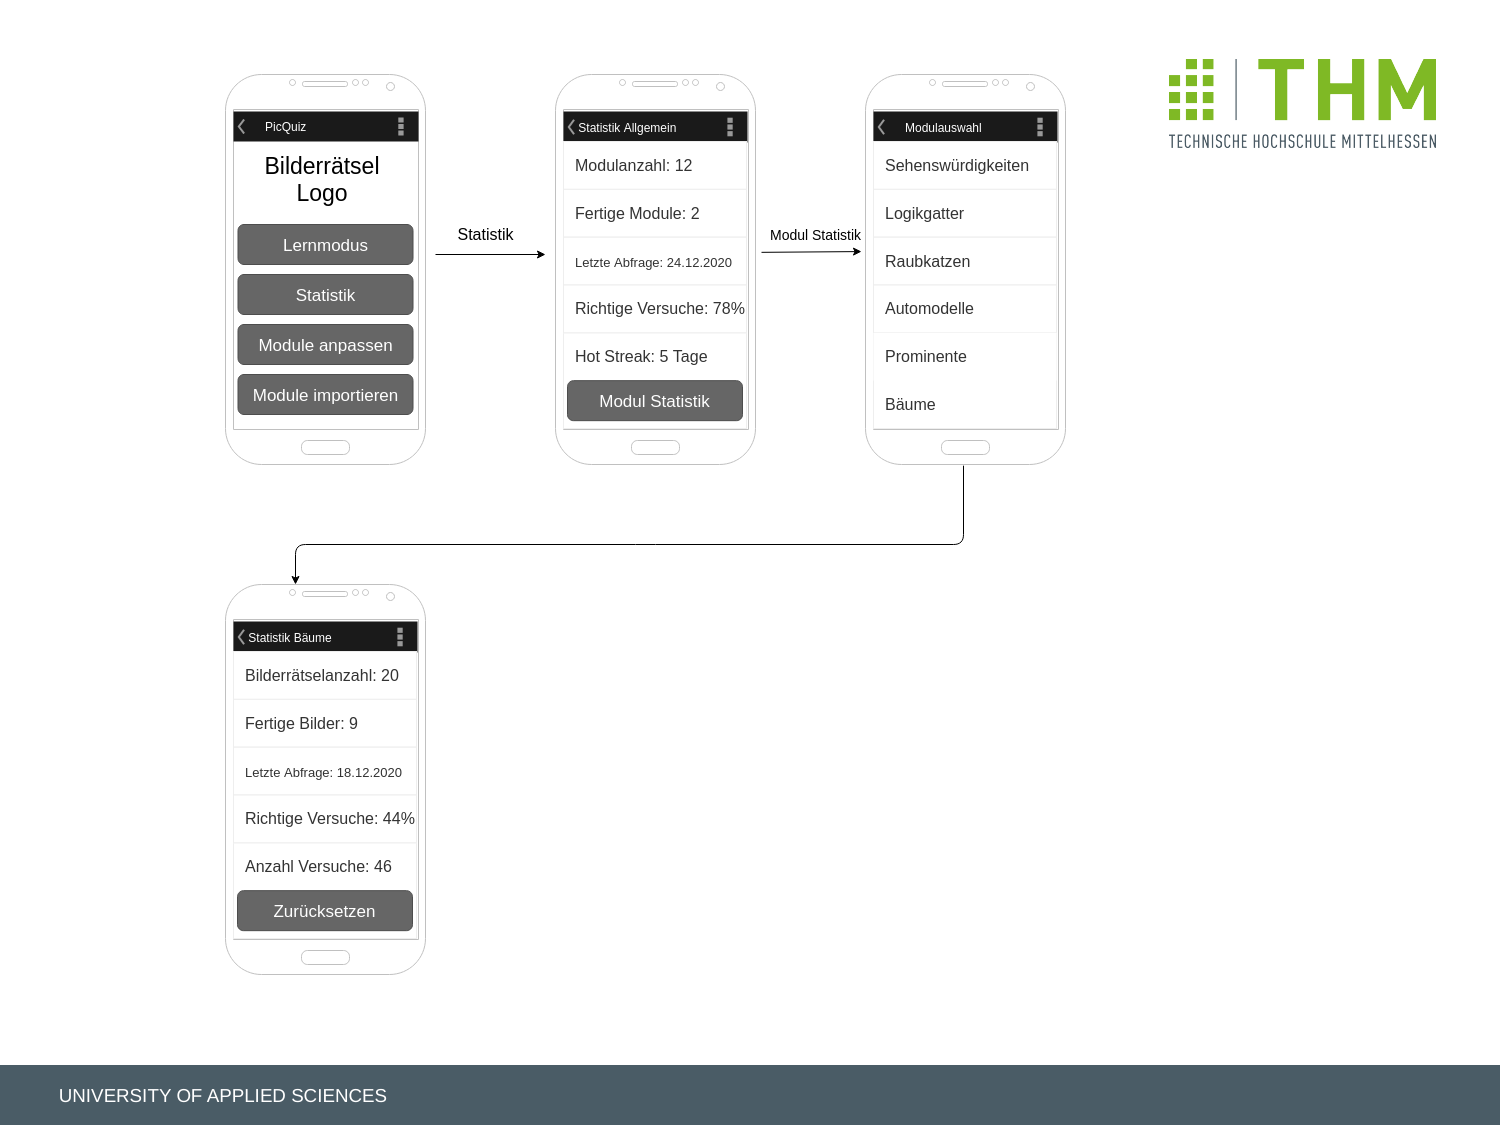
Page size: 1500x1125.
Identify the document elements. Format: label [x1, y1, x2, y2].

picture [1169, 59, 1436, 148]
picture [225, 74, 1066, 976]
